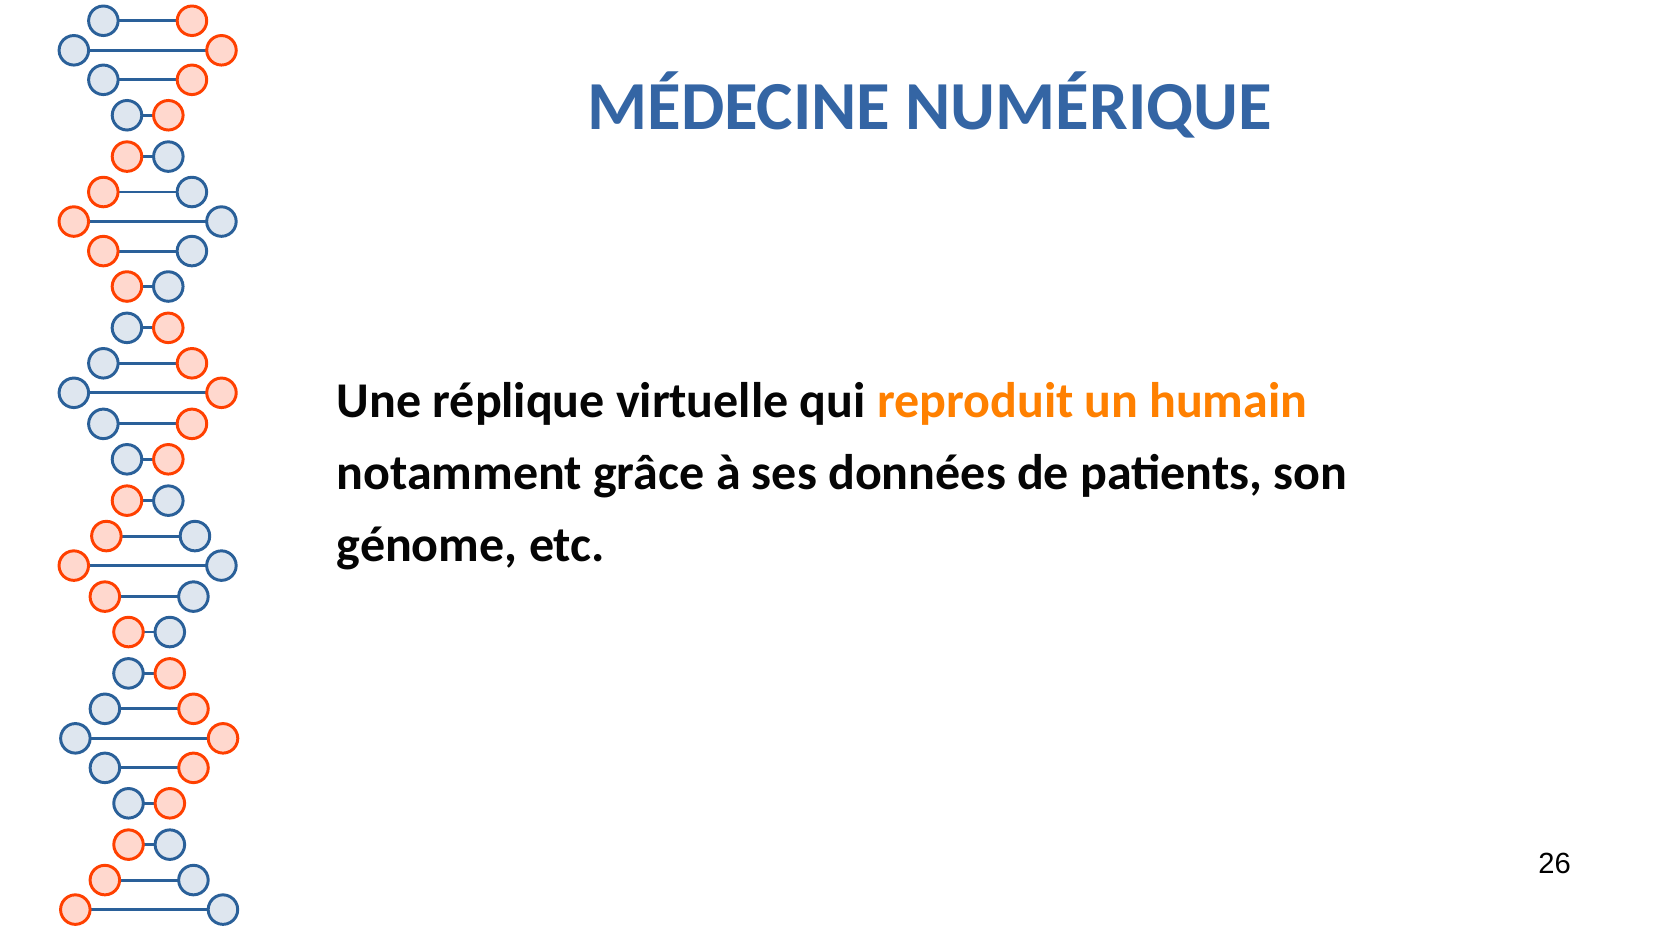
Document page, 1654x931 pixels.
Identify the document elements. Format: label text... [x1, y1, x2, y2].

title MÉDECINE NUMÉRIQUE [265, 35, 1595, 189]
list Une réplique virtuelle qui reproduit un humain notamment grâce à ses données de patients, son génome, etc. [265, 224, 1595, 764]
